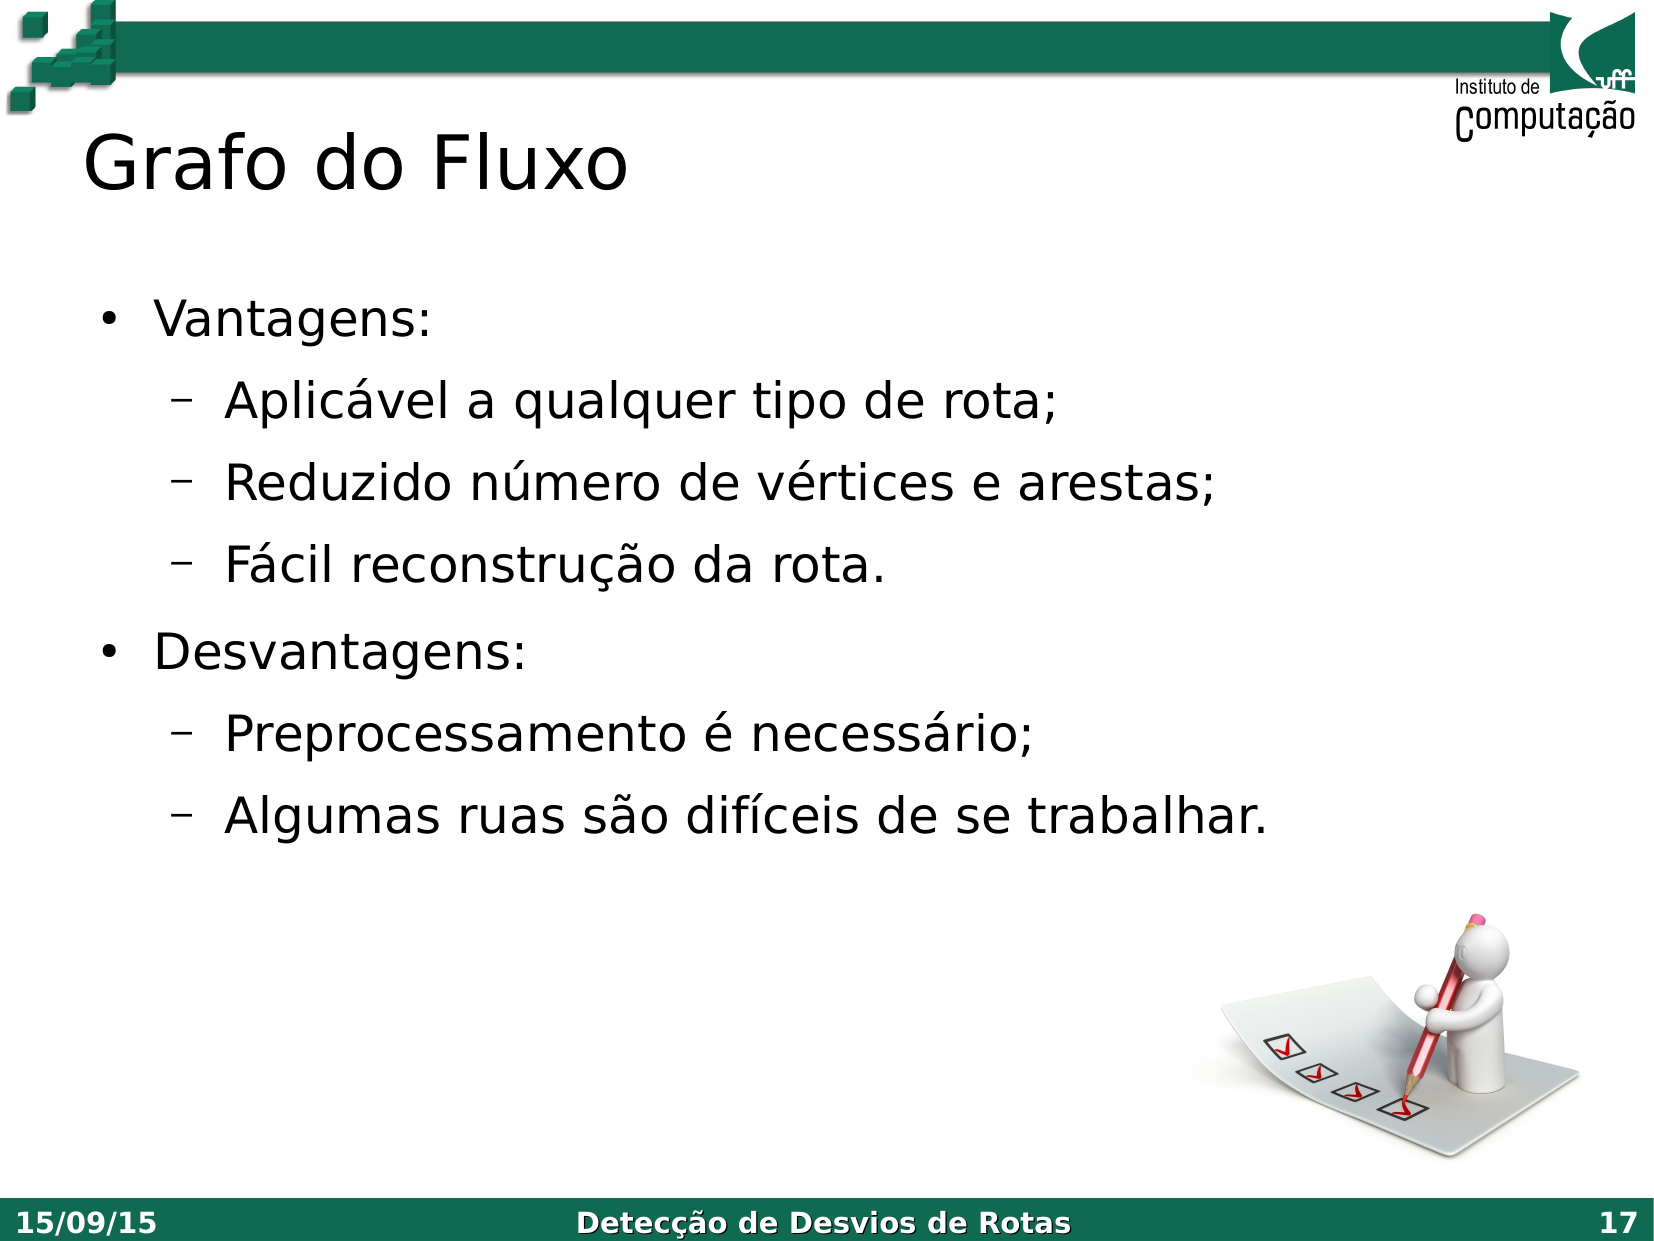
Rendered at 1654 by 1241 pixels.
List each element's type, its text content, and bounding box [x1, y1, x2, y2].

list Vantagens: Aplicável a qualquer tipo de rota; Reduzido número de vértices e arestas; Fácil reconstrução da rota. Desvantagens: Preprocessamento é necessário; Algumas ruas são difíceis de se trabalhar. [82, 290, 1571, 1010]
picture [1192, 893, 1617, 1176]
picture [0, 1198, 1654, 1241]
picture [0, 0, 1654, 166]
title Grafo do Fluxo [82, 70, 1571, 257]
